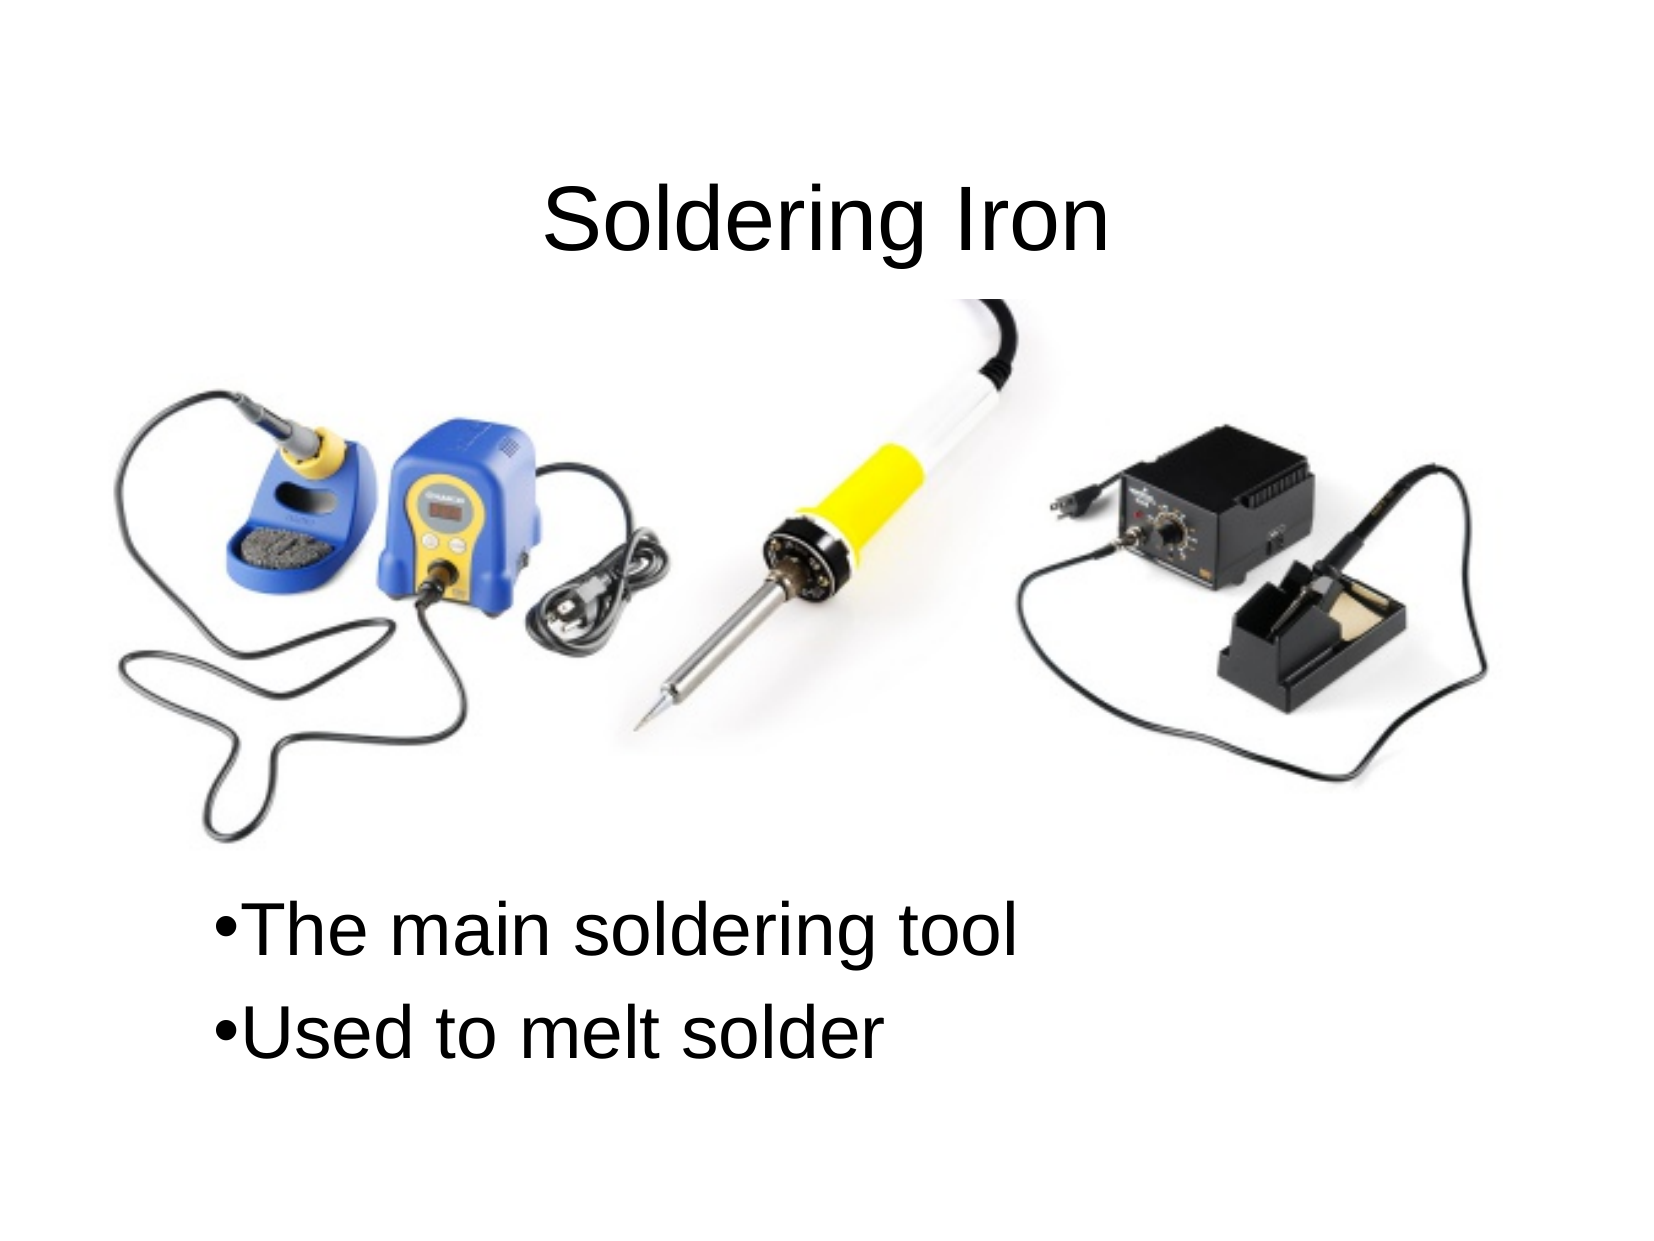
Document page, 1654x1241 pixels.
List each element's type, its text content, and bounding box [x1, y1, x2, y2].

title Soldering Iron [124, 110, 1530, 299]
picture [90, 299, 1561, 871]
list The main soldering tool Used to melt solder [124, 871, 1530, 1103]
